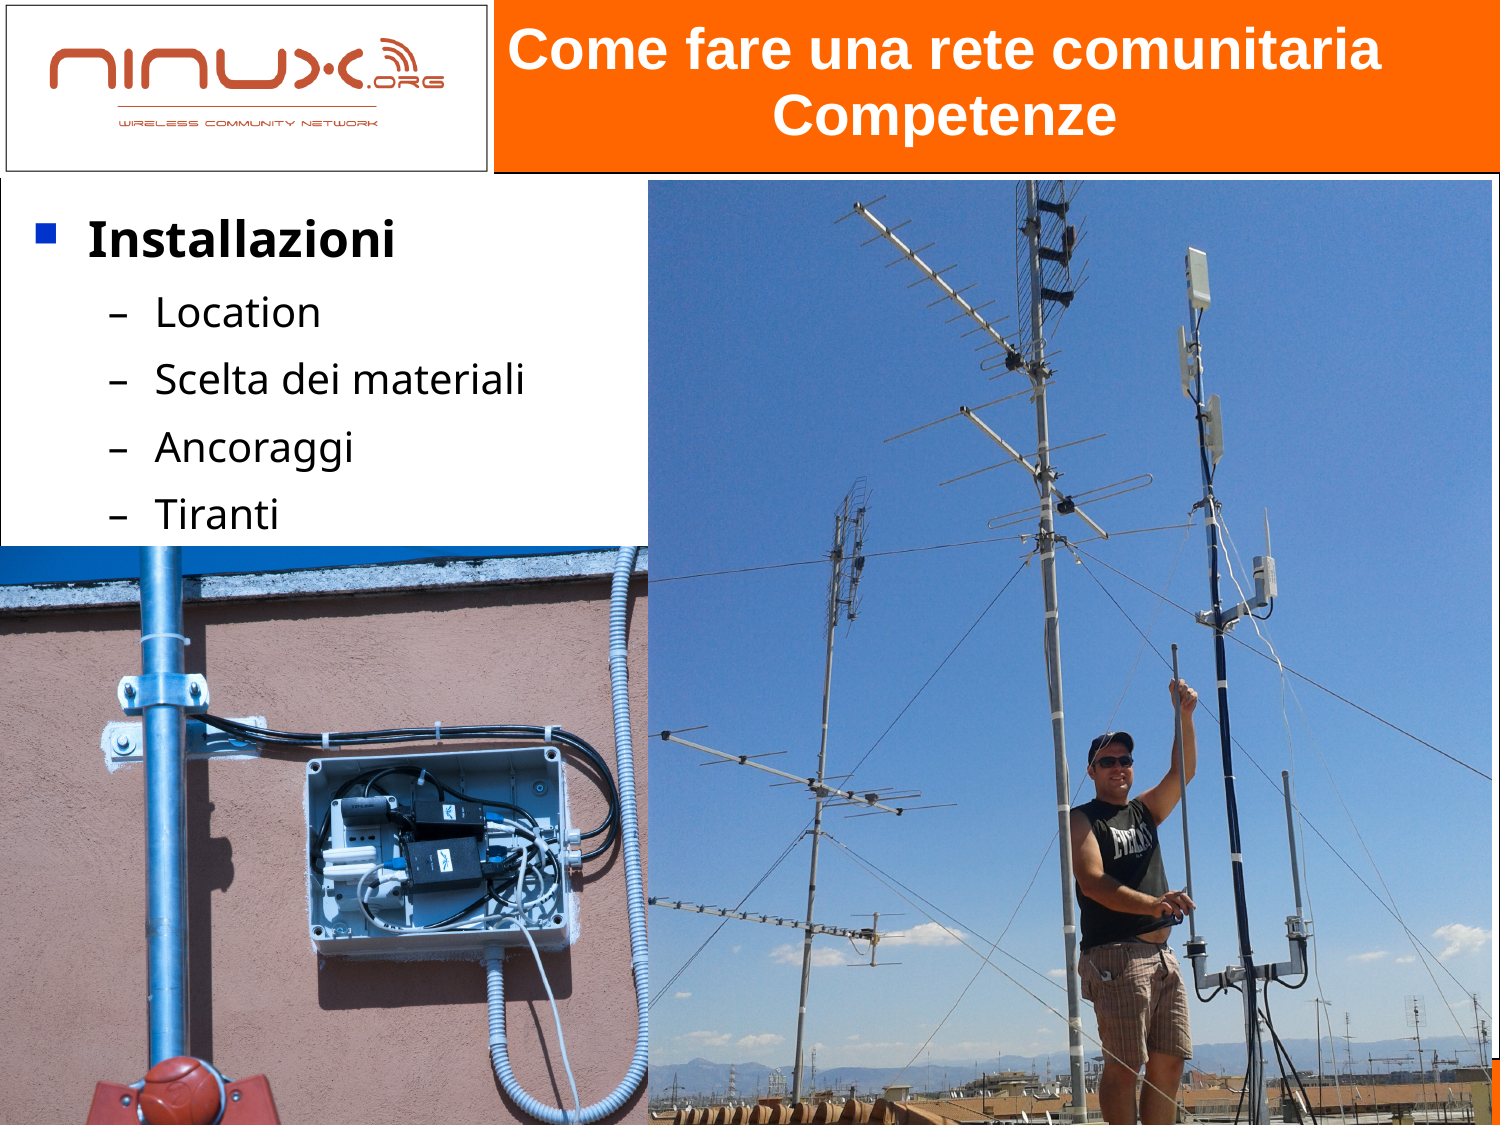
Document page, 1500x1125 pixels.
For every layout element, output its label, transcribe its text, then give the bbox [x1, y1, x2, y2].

title Come fare una rete comunitaria Competenze [421, 0, 1470, 165]
list Installazioni Location Scelta dei materiali Ancoraggi Tiranti [17, 196, 648, 546]
picture [0, 0, 494, 178]
picture [0, 180, 1492, 1125]
